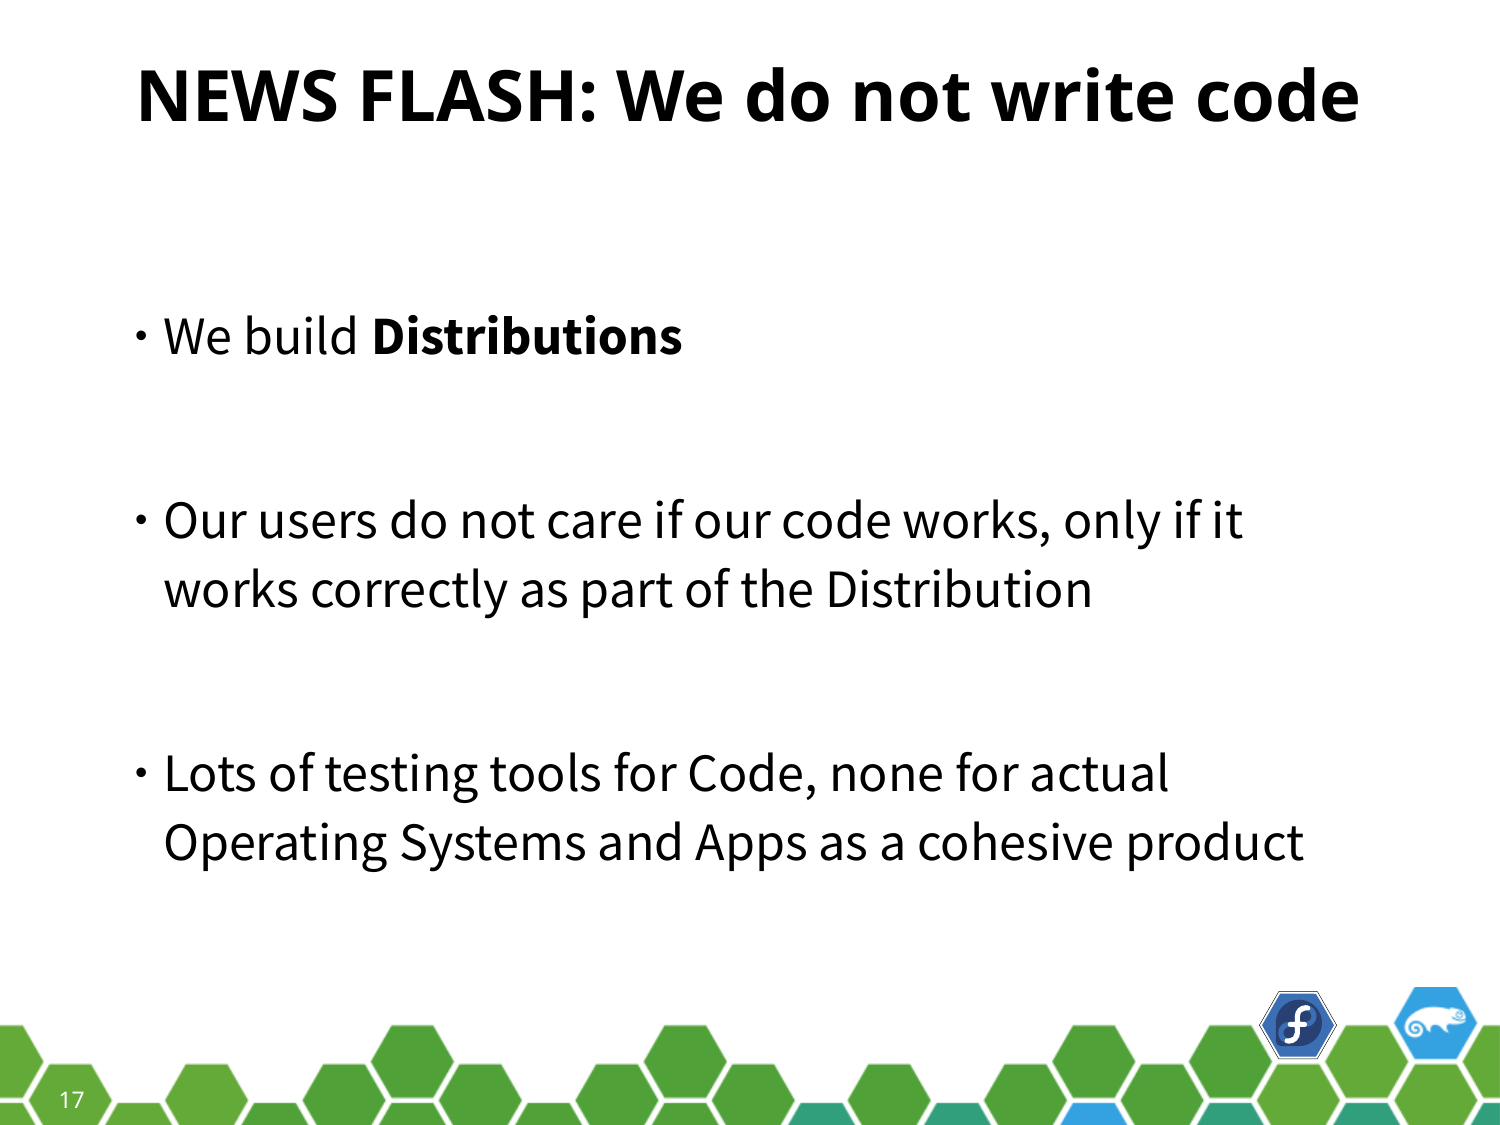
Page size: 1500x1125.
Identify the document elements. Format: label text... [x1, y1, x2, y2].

picture [0, 987, 1500, 1125]
list We build Distributions Our users do not care if our code works, only if it works correctly as part of the Distribution Lots of testing tools for Code, none for actual Operating Systems and Apps as a cohesive product [135, 208, 1372, 862]
title NEWS FLASH: We do not write code [135, 12, 1372, 175]
